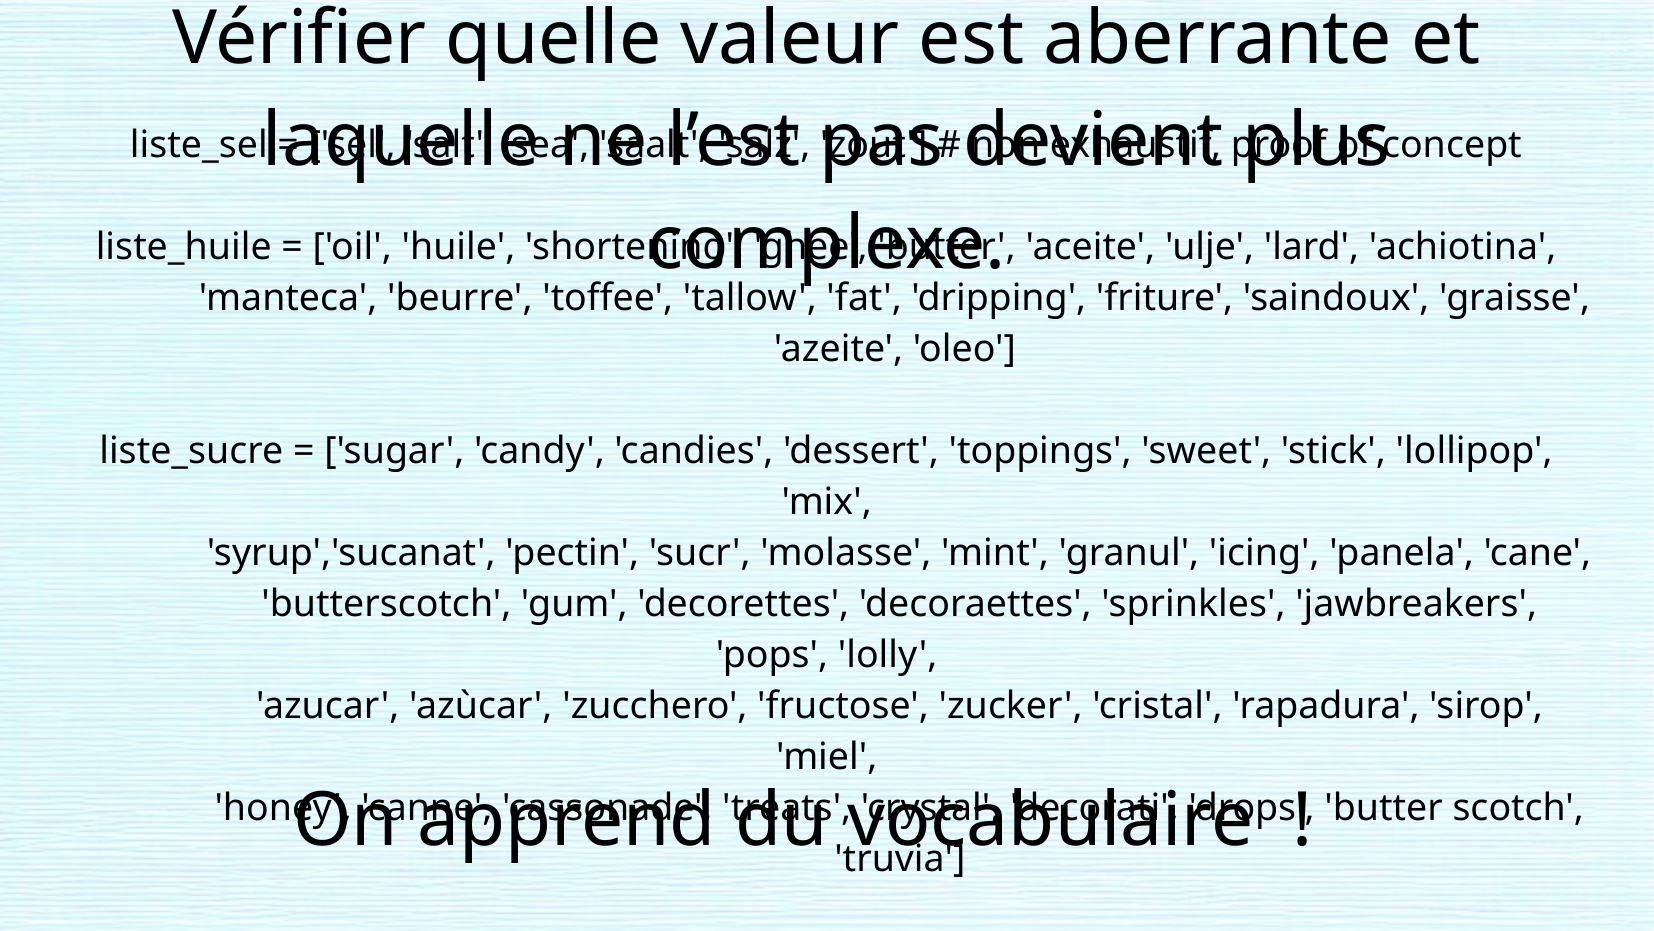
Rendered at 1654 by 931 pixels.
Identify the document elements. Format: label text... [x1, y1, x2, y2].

title liste_sel = ['sel', 'salt', 'sea', 'saalt', 'salz', 'zout'] # non exhaustif, proof of concept liste_huile = ['oil', 'huile', 'shortening', 'ghee', 'butter', 'aceite', 'ulje', 'lard', 'achiotina', 'manteca', 'beurre', 'toffee', 'tallow', 'fat', 'dripping', 'friture', 'saindoux', 'graisse', 'azeite', 'oleo'] liste_sucre = ['sugar', 'candy', 'candies', 'dessert', 'toppings', 'sweet', 'stick', 'lollipop', 'mix', 'syrup','sucanat', 'pectin', 'sucr', 'molasse', 'mint', 'granul', 'icing', 'panela', 'cane', 'butterscotch', 'gum', 'decorettes', 'decoraettes', 'sprinkles', 'jawbreakers', 'pops', 'lolly', 'azucar', 'azùcar', 'zucchero', 'fructose', 'zucker', 'cristal', 'rapadura', 'sirop', 'miel', 'honey', 'canne', 'cassonade', 'treats', 'crystal', 'decorati', 'drops', 'butter scotch', 'truvia'] [59, 143, 1595, 857]
title Vérifier quelle valeur est aberrante et laquelle ne l’est pas devient plus complexe. [82, 59, 1571, 143]
title On apprend du vocabulaire ! [59, 857, 1548, 894]
